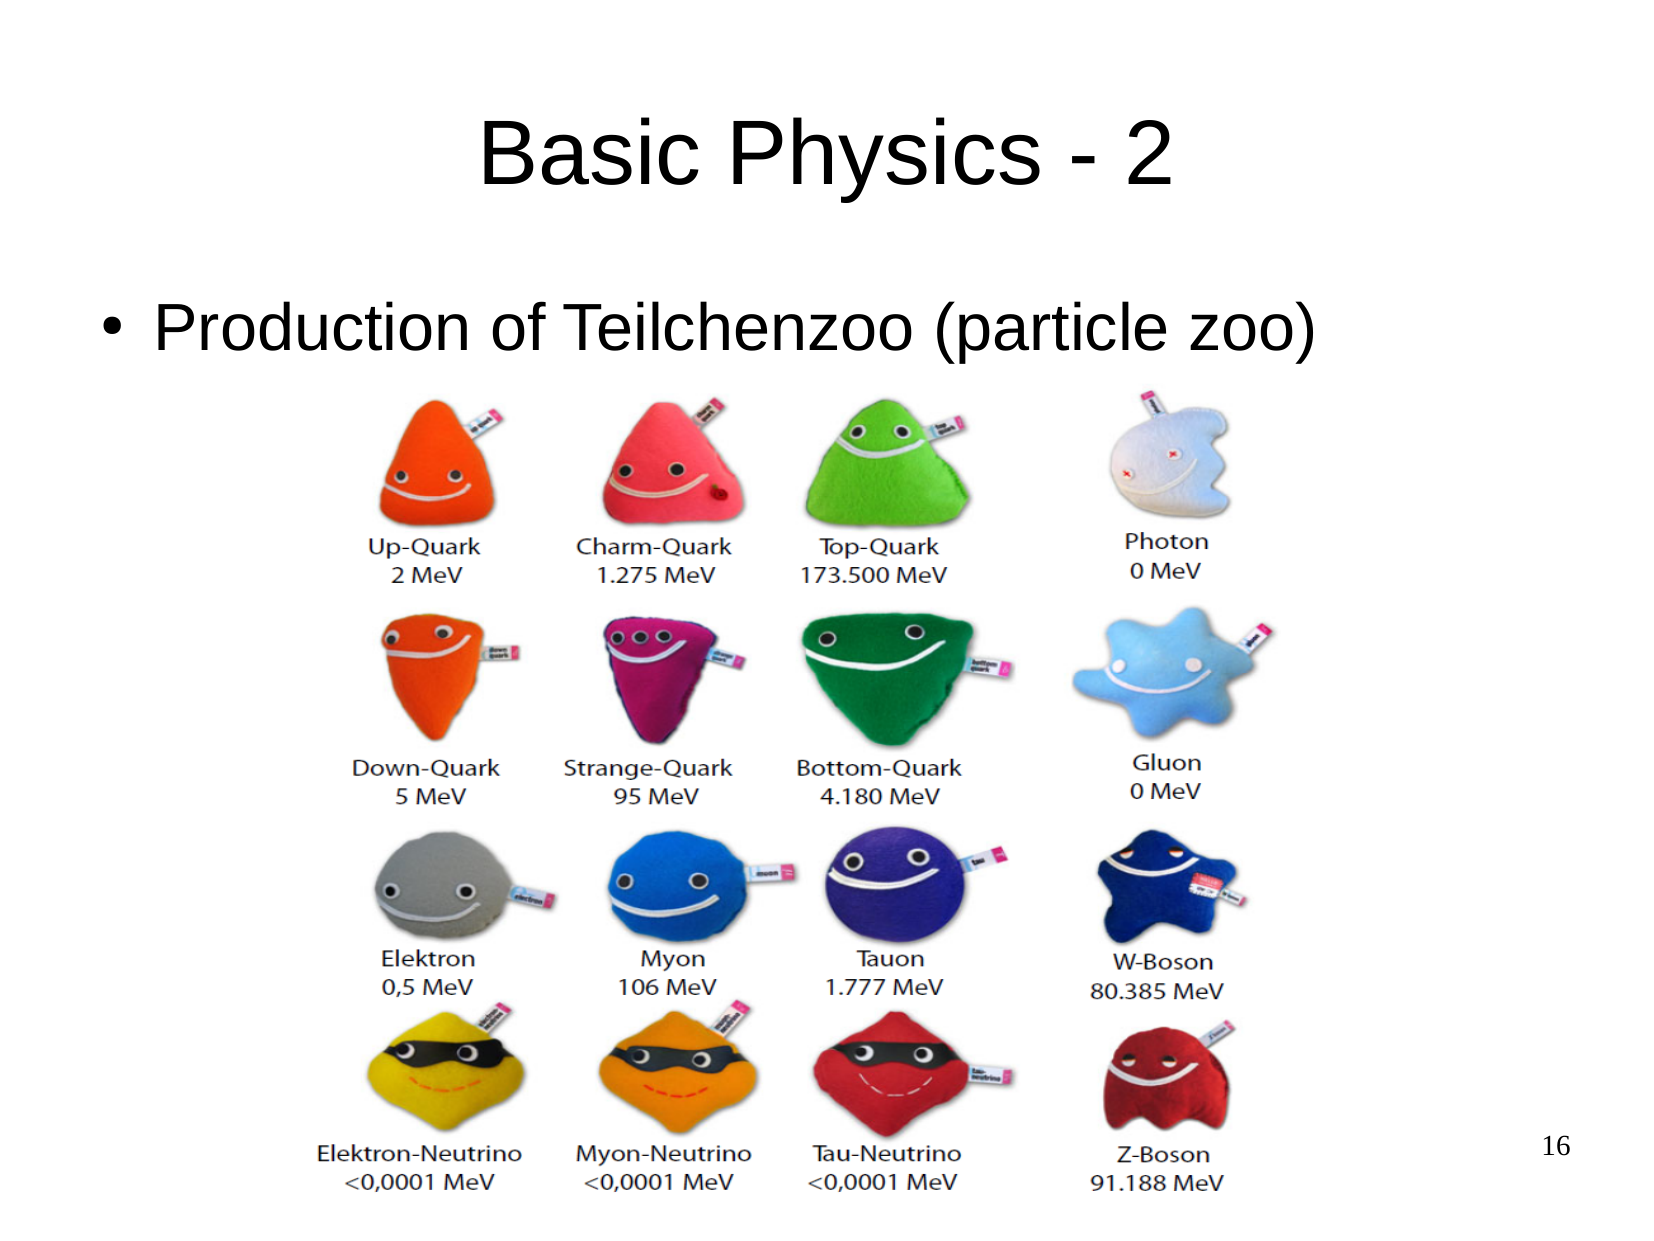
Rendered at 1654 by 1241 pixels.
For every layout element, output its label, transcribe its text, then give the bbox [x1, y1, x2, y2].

title Basic Physics - 2 [82, 49, 1571, 257]
list Production of Teilchenzoo (particle zoo) [82, 290, 1571, 1010]
picture [300, 369, 1291, 1210]
